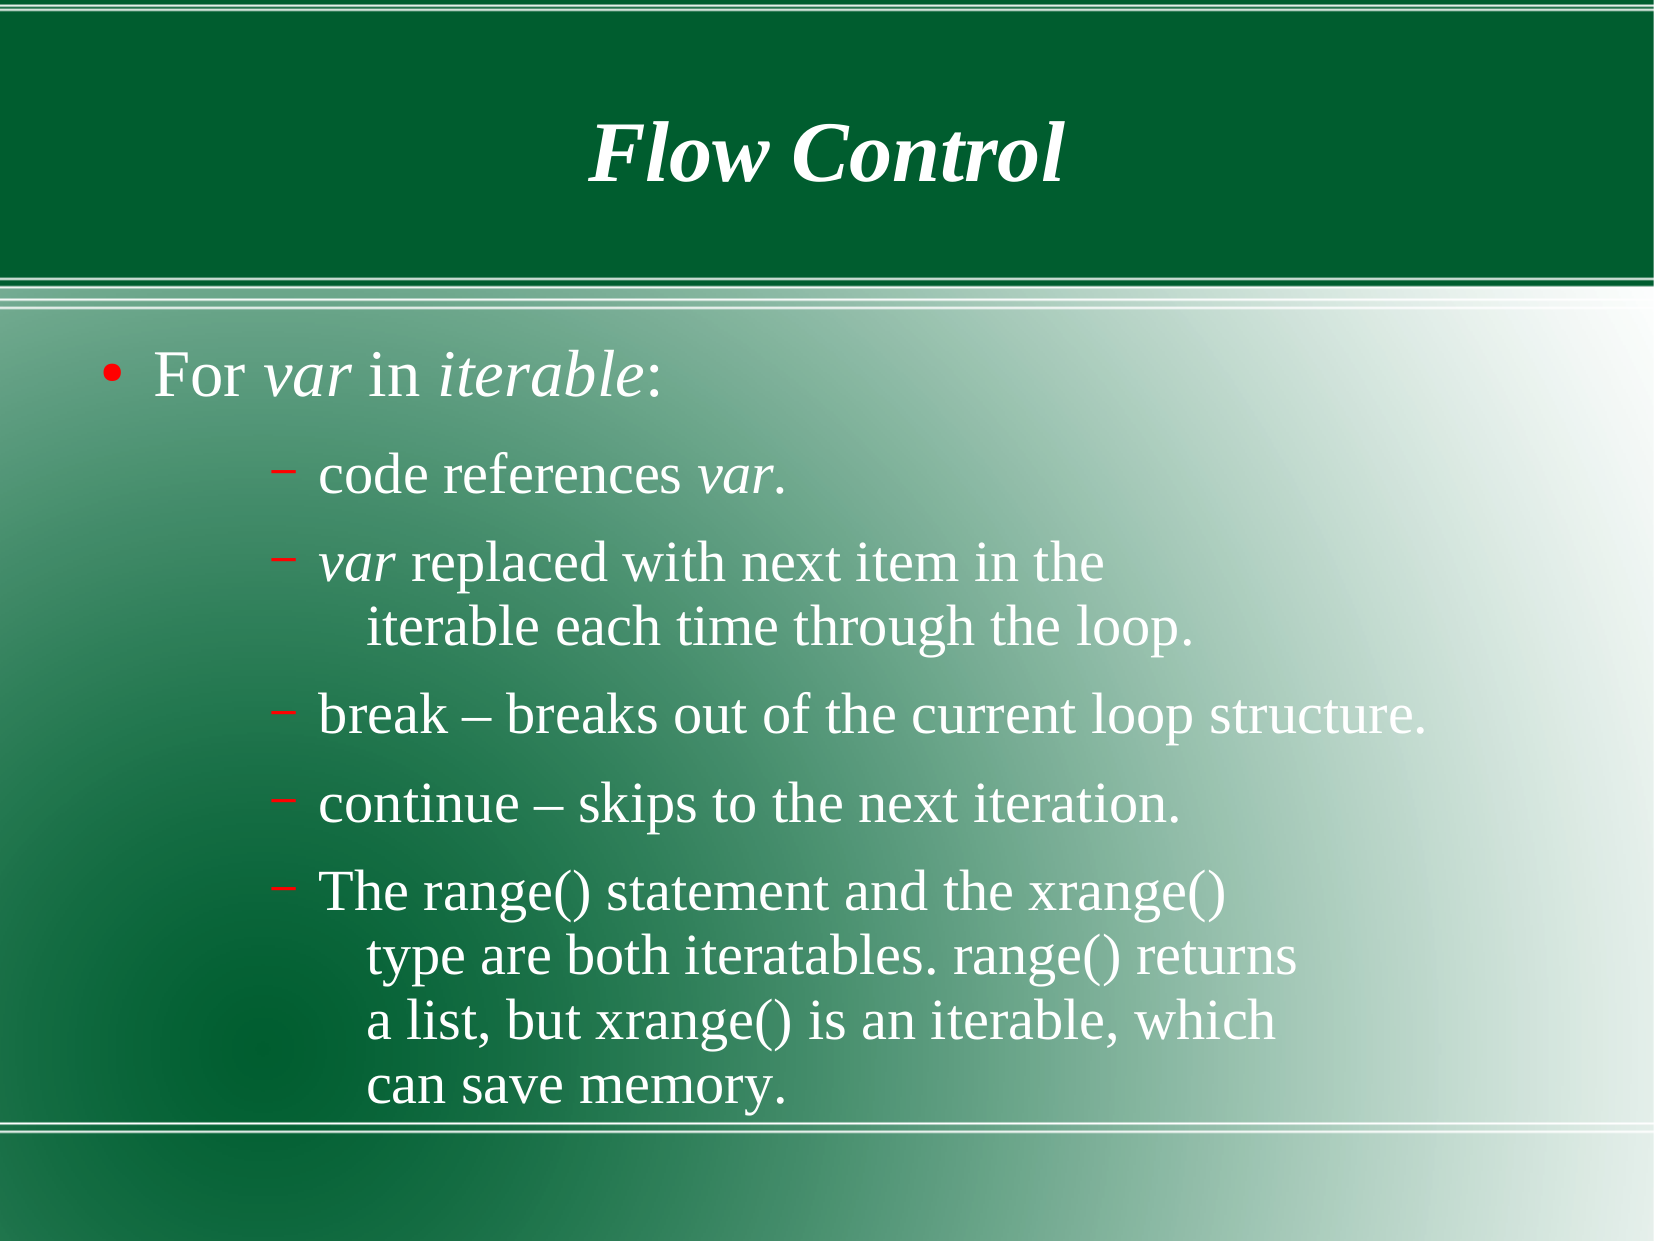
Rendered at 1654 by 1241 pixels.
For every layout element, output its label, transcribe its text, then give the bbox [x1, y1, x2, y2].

title Flow Control [82, 49, 1571, 257]
list For var in iterable: code references var. var replaced with next item in the iterable each time through the loop. break – breaks out of the current loop structure. continue – skips to the next iteration. The range() statement and the xrange() type are both iteratables. range() returns a list, but xrange() is an iterable, which can save memory. [82, 337, 1571, 1156]
picture [0, 0, 1654, 1241]
